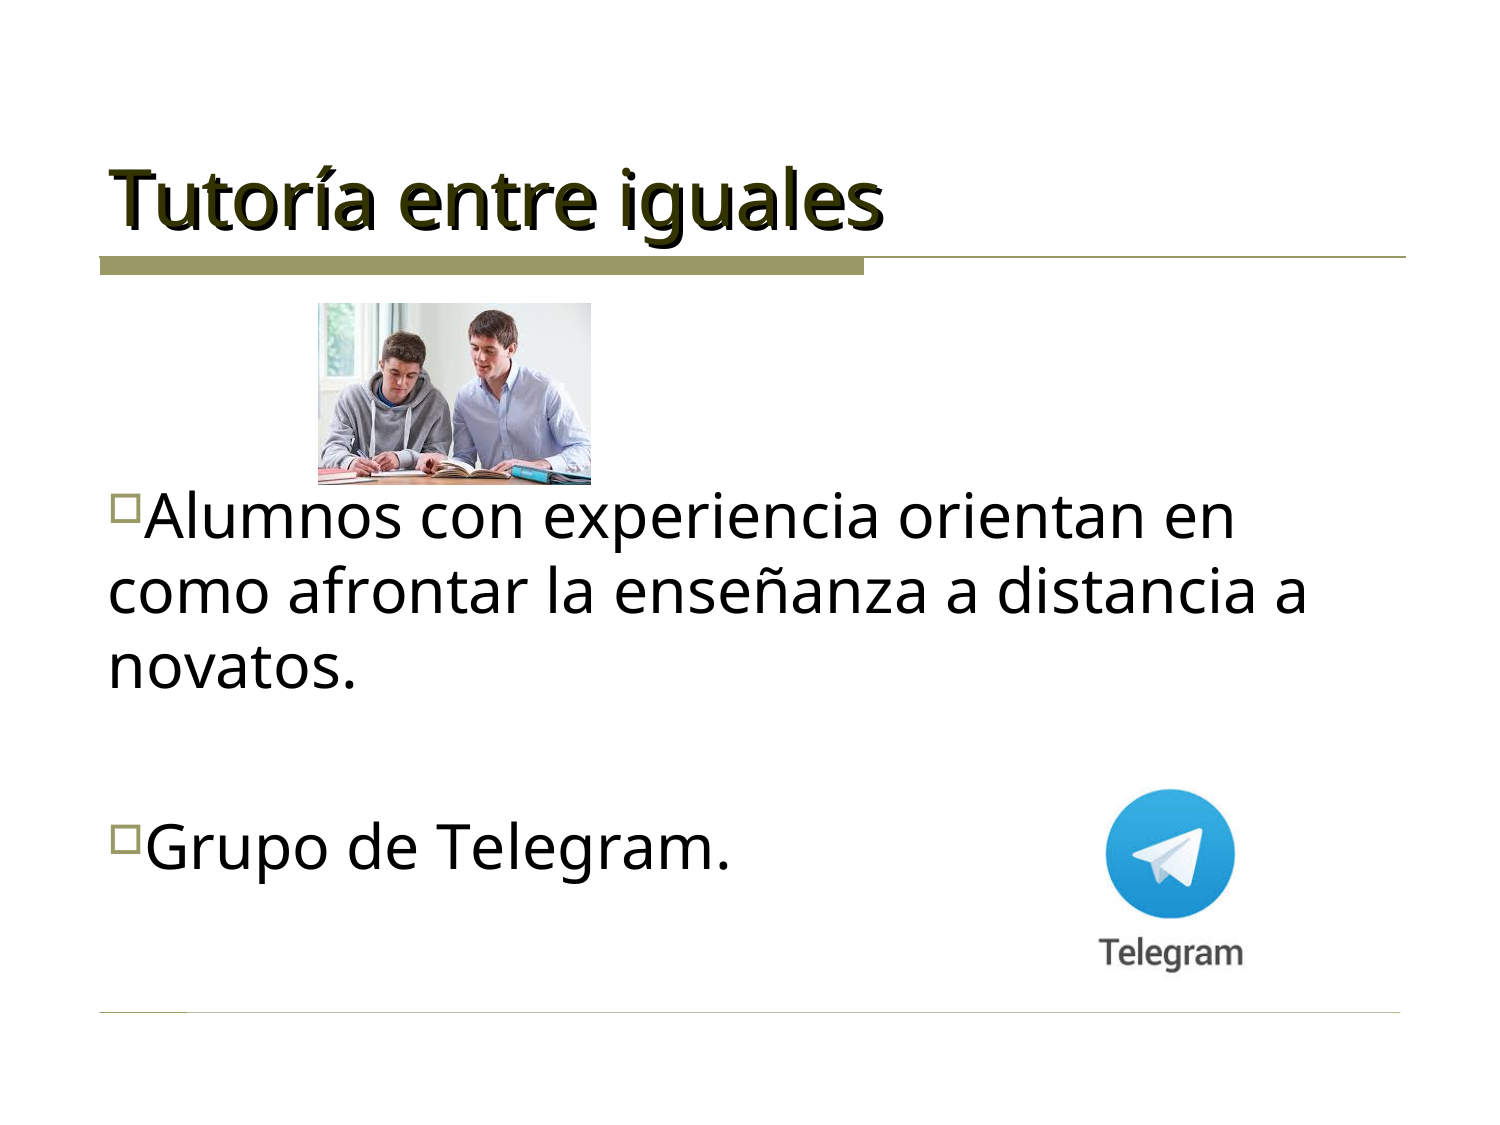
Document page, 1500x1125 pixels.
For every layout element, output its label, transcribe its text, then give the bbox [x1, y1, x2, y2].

title Tutoría entre iguales [94, 50, 1407, 250]
picture [1031, 779, 1300, 981]
picture [318, 303, 591, 485]
list Alumnos con experiencia orientan en como afrontar la enseñanza a distancia a novatos. Grupo de Telegram. [92, 287, 1353, 1013]
